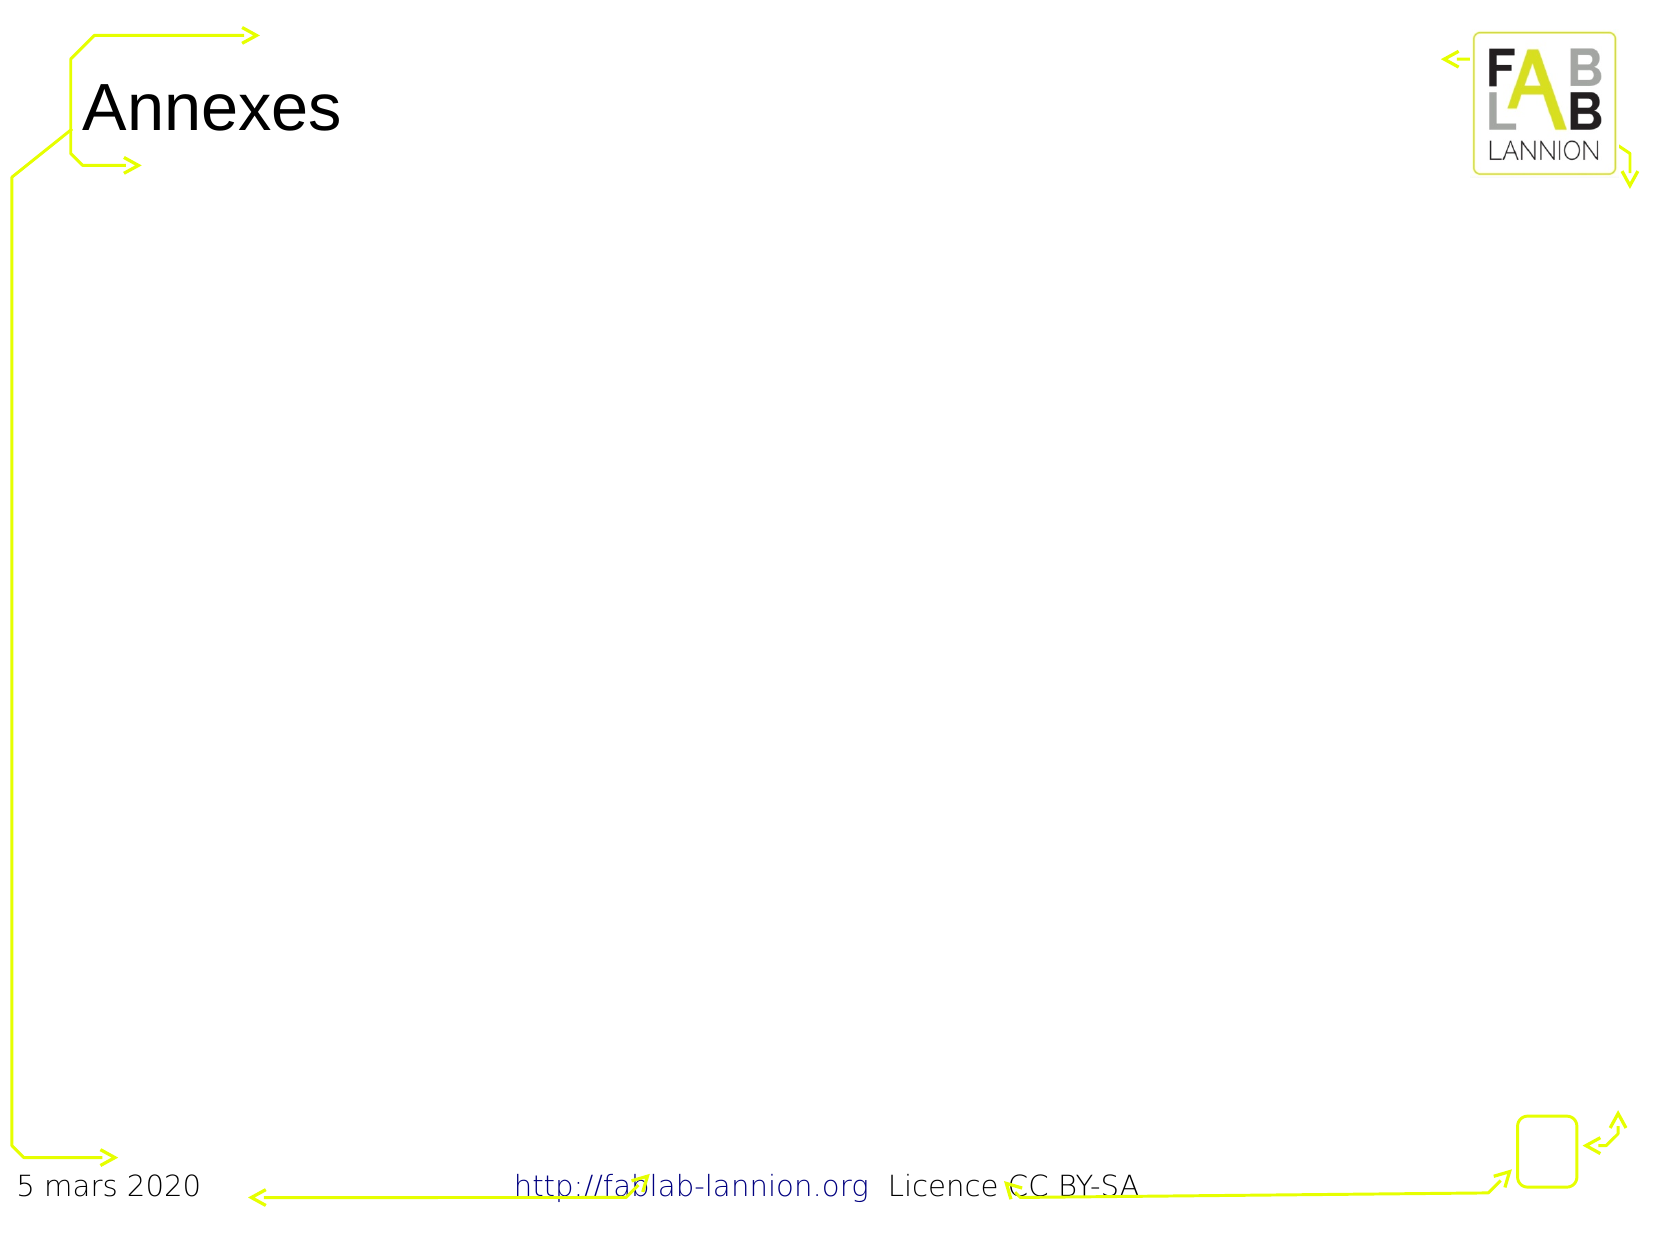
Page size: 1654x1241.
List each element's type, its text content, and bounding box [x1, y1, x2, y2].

title Annexes [82, 49, 1441, 166]
picture [1470, 29, 1619, 178]
